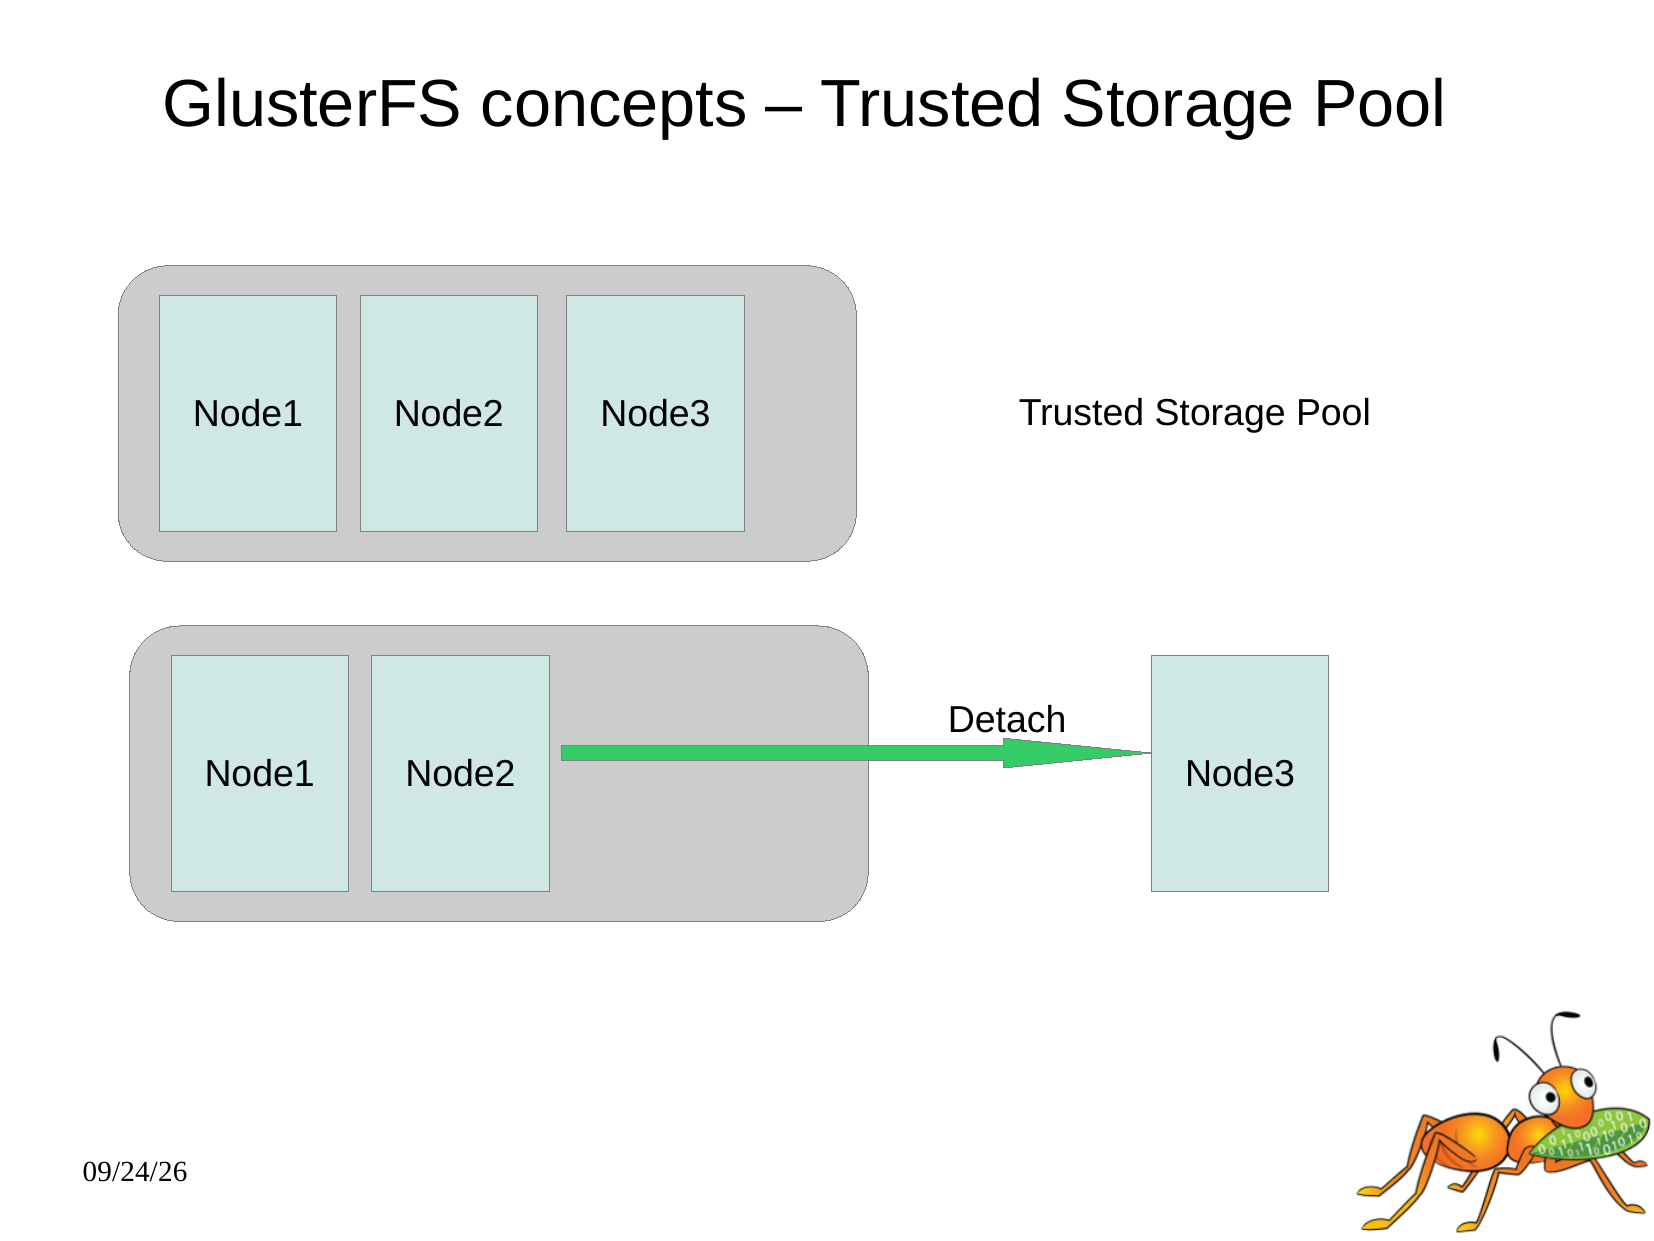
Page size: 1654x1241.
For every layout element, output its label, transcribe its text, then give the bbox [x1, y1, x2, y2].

text_box Trusted Storage Pool [1003, 383, 1477, 441]
text_box Node1 [171, 655, 349, 892]
text_box GlusterFS concepts – Trusted Storage Pool [147, 59, 1536, 149]
text_box [118, 265, 857, 562]
picture [1353, 1009, 1654, 1235]
text_box Node3 [1151, 655, 1329, 892]
text_box Node2 [360, 295, 538, 532]
text_box [147, 0, 1653, 168]
text_box Detach [933, 691, 1111, 748]
text_box Node3 [566, 295, 745, 532]
text_box Node2 [371, 655, 550, 892]
text_box Node1 [159, 295, 337, 532]
text_box [129, 625, 1152, 922]
